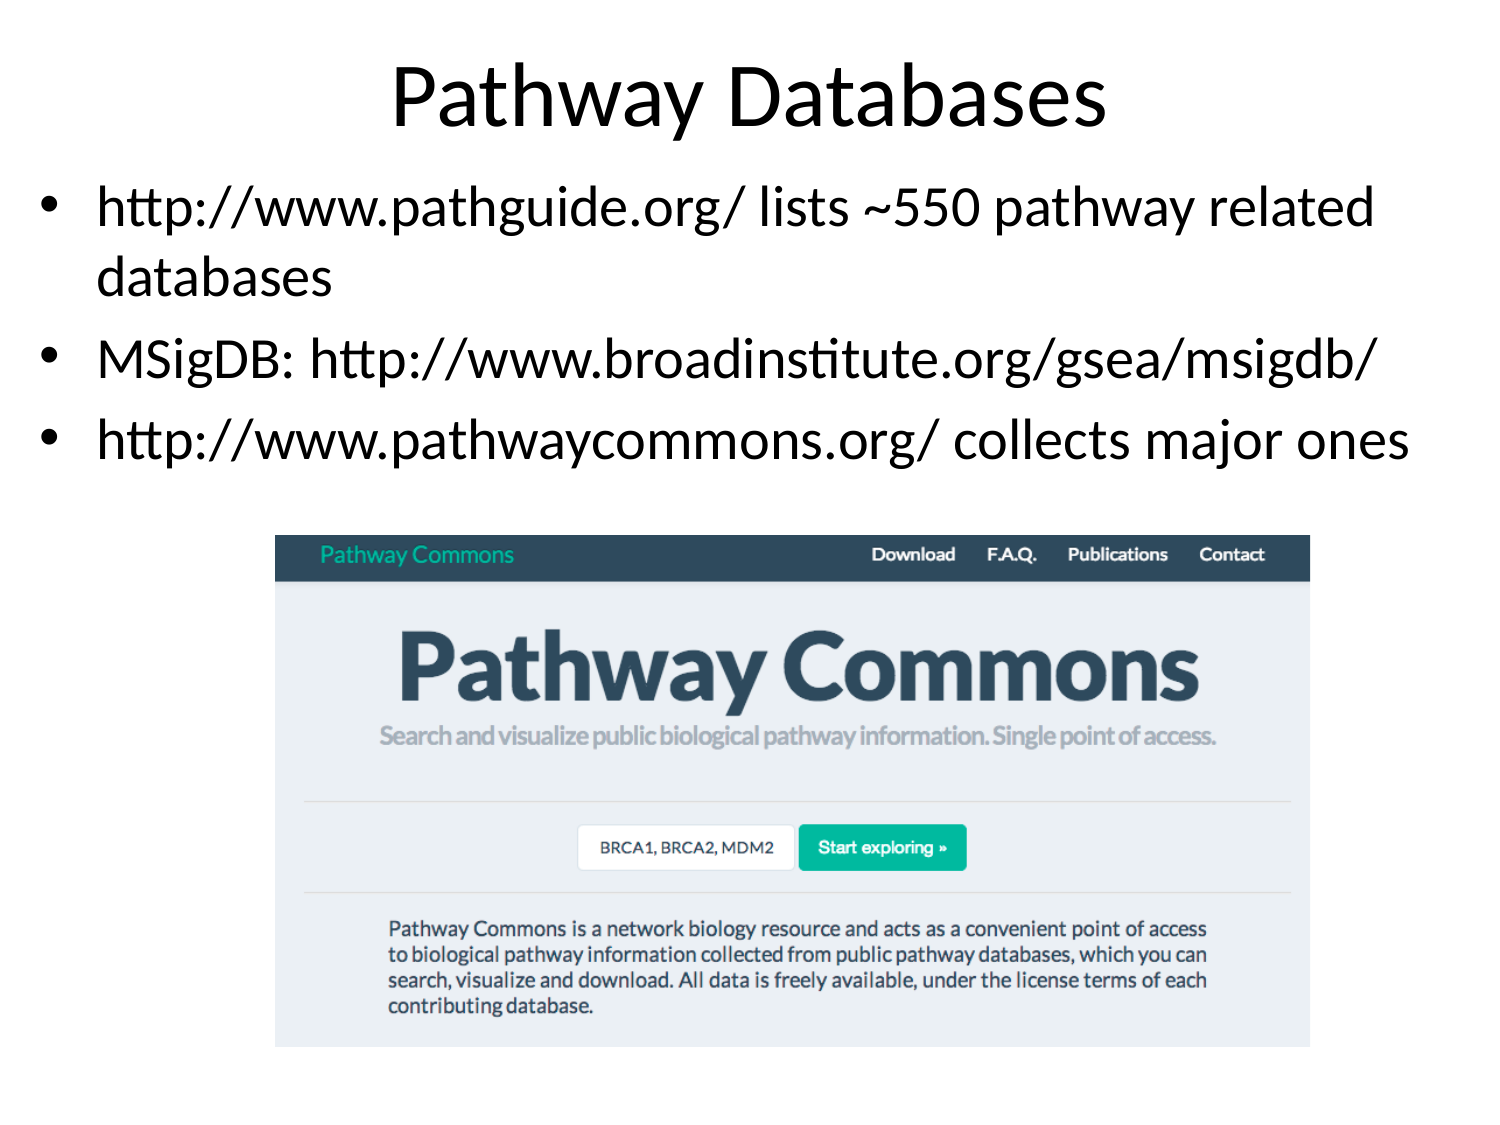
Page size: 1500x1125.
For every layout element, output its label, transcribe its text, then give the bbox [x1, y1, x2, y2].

title Pathway Databases [24, 0, 1475, 160]
list http://www.pathguide.org/ lists ~550 pathway related databases MSigDB: http://www.broadinstitute.org/gsea/msigdb/ http://www.pathwaycommons.org/ collects major ones [24, 160, 1475, 936]
picture [275, 535, 1311, 1047]
